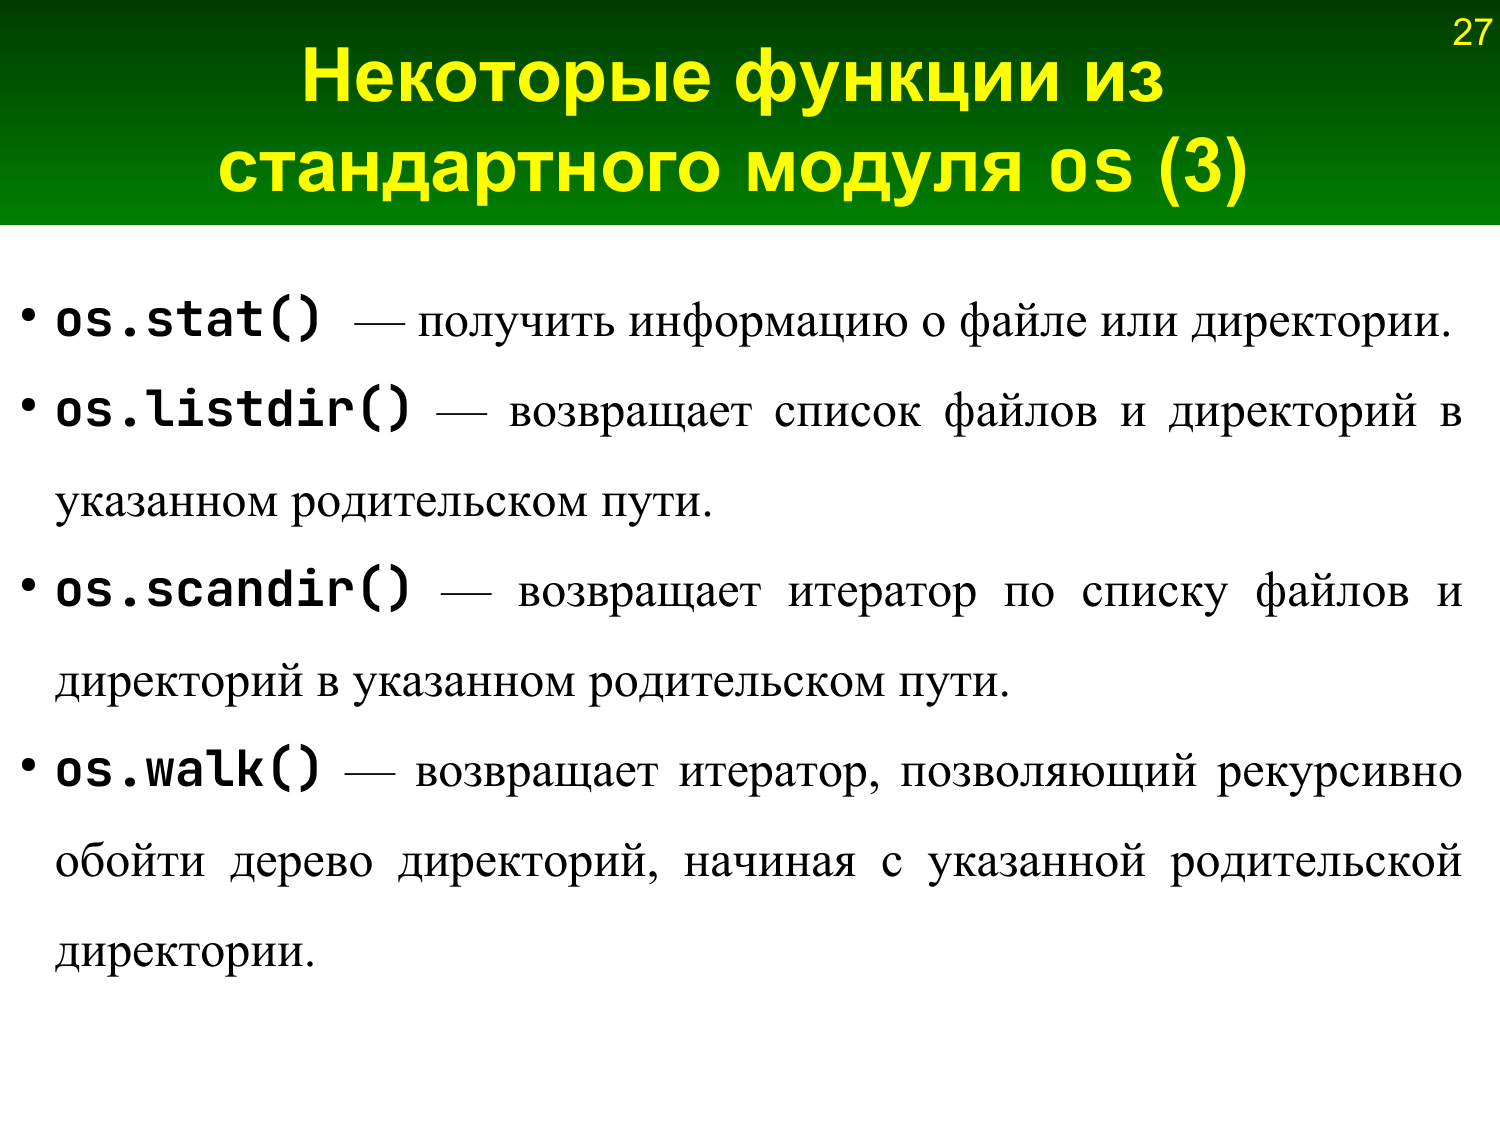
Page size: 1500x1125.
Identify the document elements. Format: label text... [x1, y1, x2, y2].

title Некоторые функции из стандартного модуля os (3) [35, 18, 1432, 215]
text_box os.stat() — получить информацию о файле или директории. os.listdir() — возвращает список файлов и директорий в указанном родительском пути. os.scandir() — возвращает итератор по списку файлов и директорий в указанном родительском пути. os.walk() — возвращает итератор, позволяющий рекурсивно обойти дерево директорий, начиная с указанной родительской директории. [19, 248, 1478, 1034]
